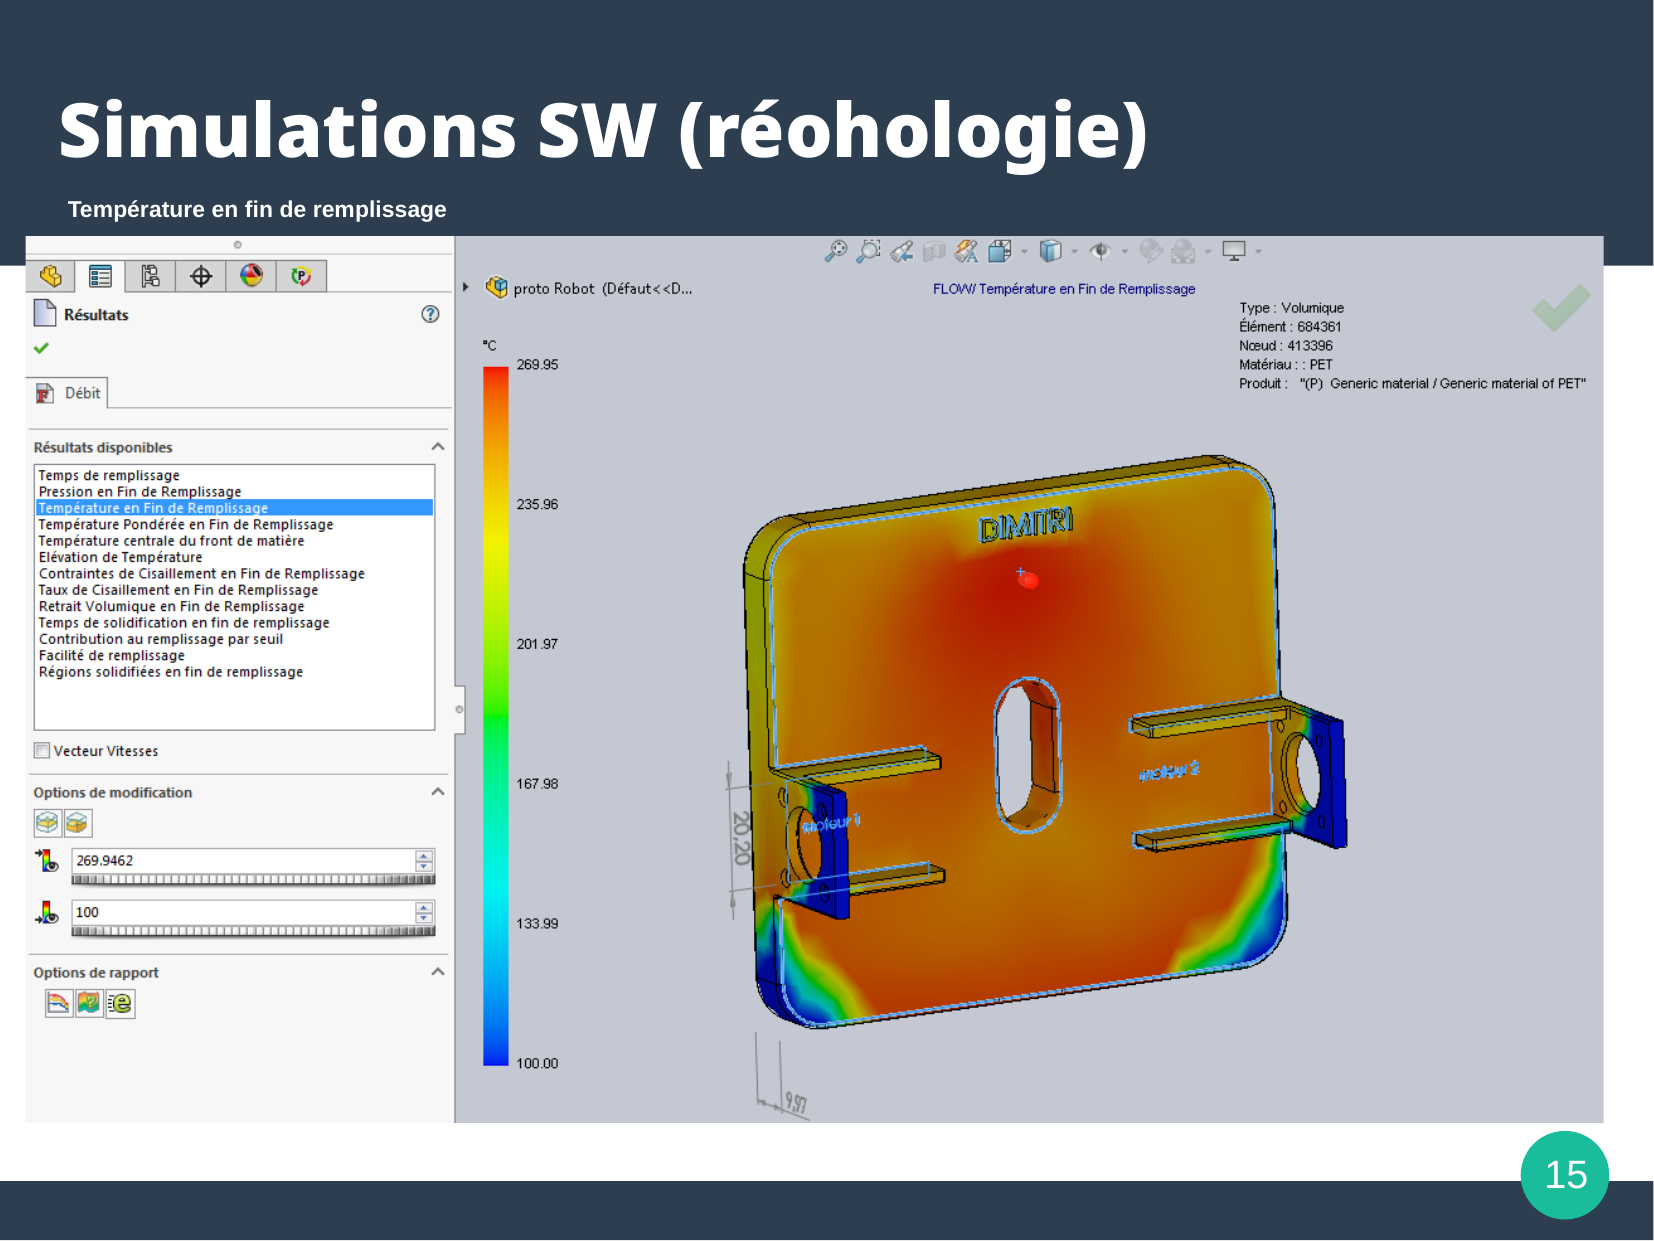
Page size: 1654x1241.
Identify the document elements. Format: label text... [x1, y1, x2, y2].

picture [25, 236, 1604, 1123]
title Simulations SW (réohologie) [59, 49, 1595, 207]
text_box Température en fin de remplissage [53, 188, 727, 230]
text_box 15 [1529, 1145, 1610, 1205]
